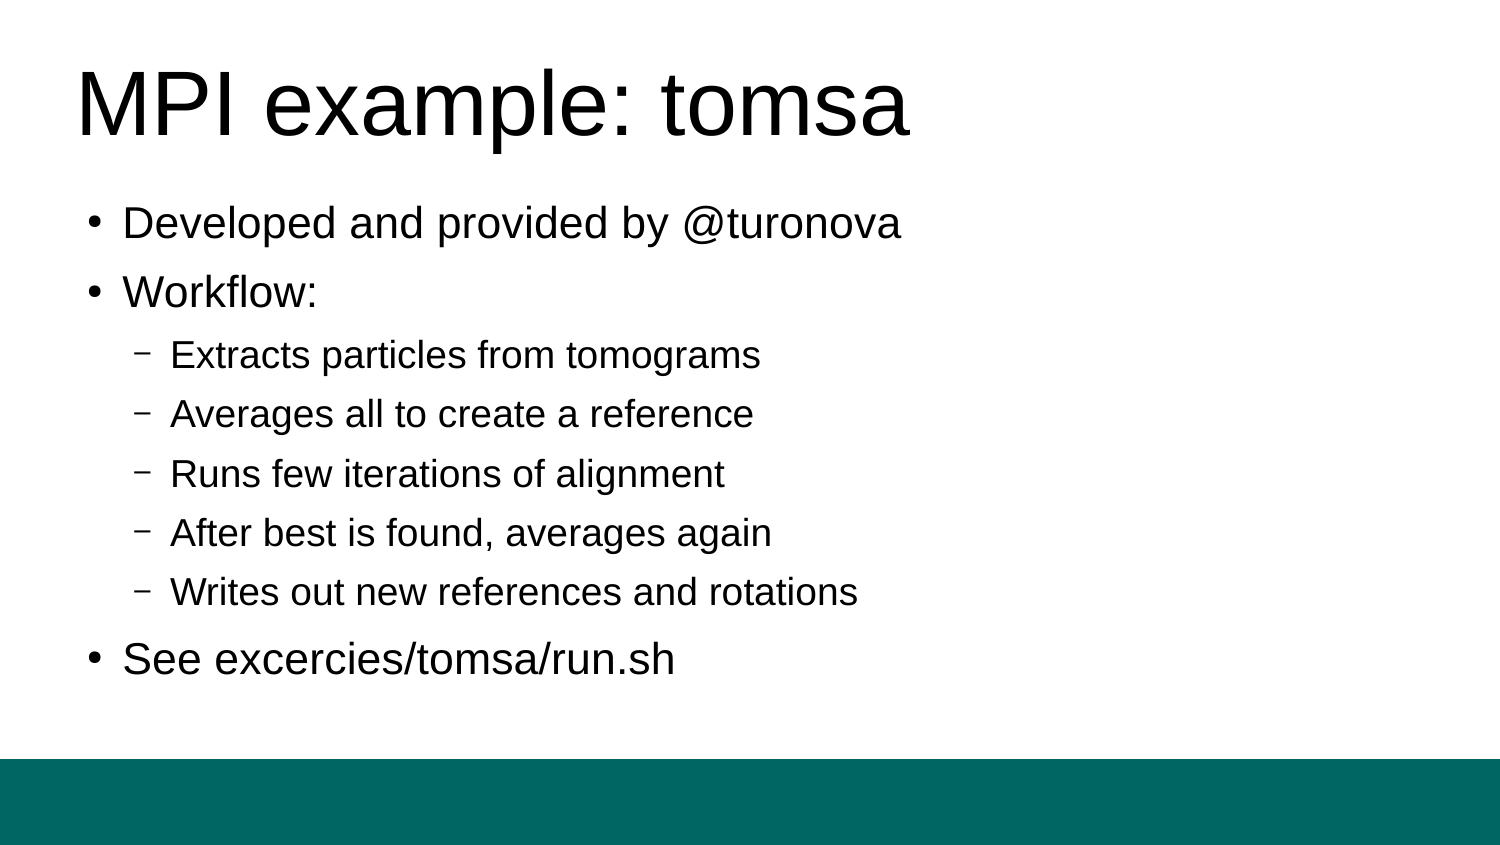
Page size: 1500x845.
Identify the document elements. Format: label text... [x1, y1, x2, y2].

title MPI example: tomsa [75, 33, 1425, 175]
list Developed and provided by @turonova Workflow: Extracts particles from tomograms Averages all to create a reference Runs few iterations of alignment After best is found, averages again Writes out new references and rotations See excercies/tomsa/run.sh [75, 197, 1425, 688]
